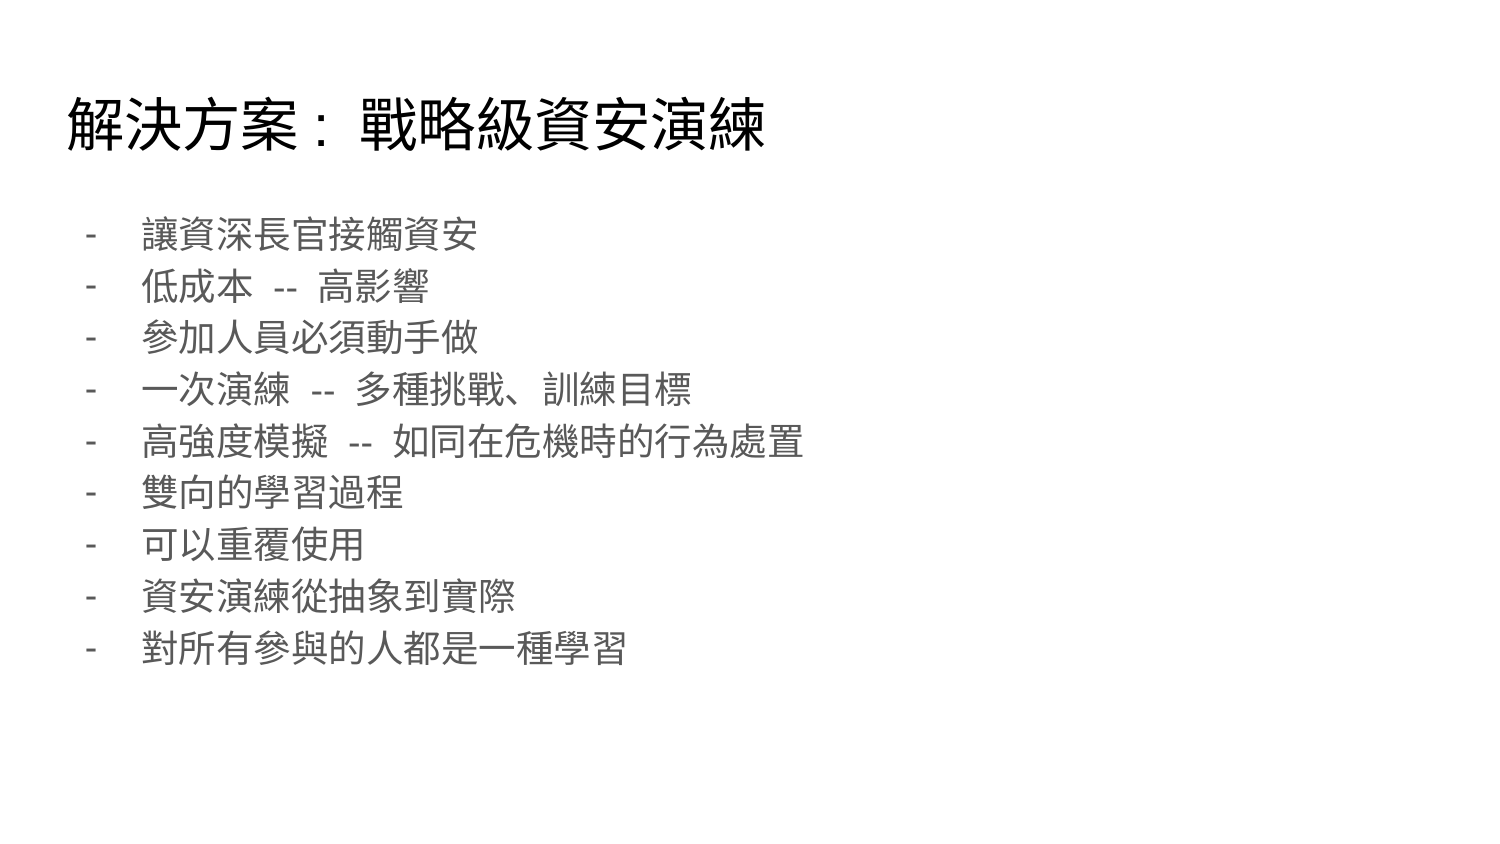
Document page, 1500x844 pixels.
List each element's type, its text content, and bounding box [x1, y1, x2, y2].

list 讓資深長官接觸資安 低成本 -- 高影響 參加人員必須動手做 一次演練 -- 多種挑戰、訓練目標 高強度模擬 -- 如同在危機時的行為處置 雙向的學習過程 可以重覆使用 資安演練從抽象到實際 對所有參與的人都是一種學習 [51, 189, 1449, 750]
title 解決方案: 戰略級資安演練 [51, 72, 1449, 167]
